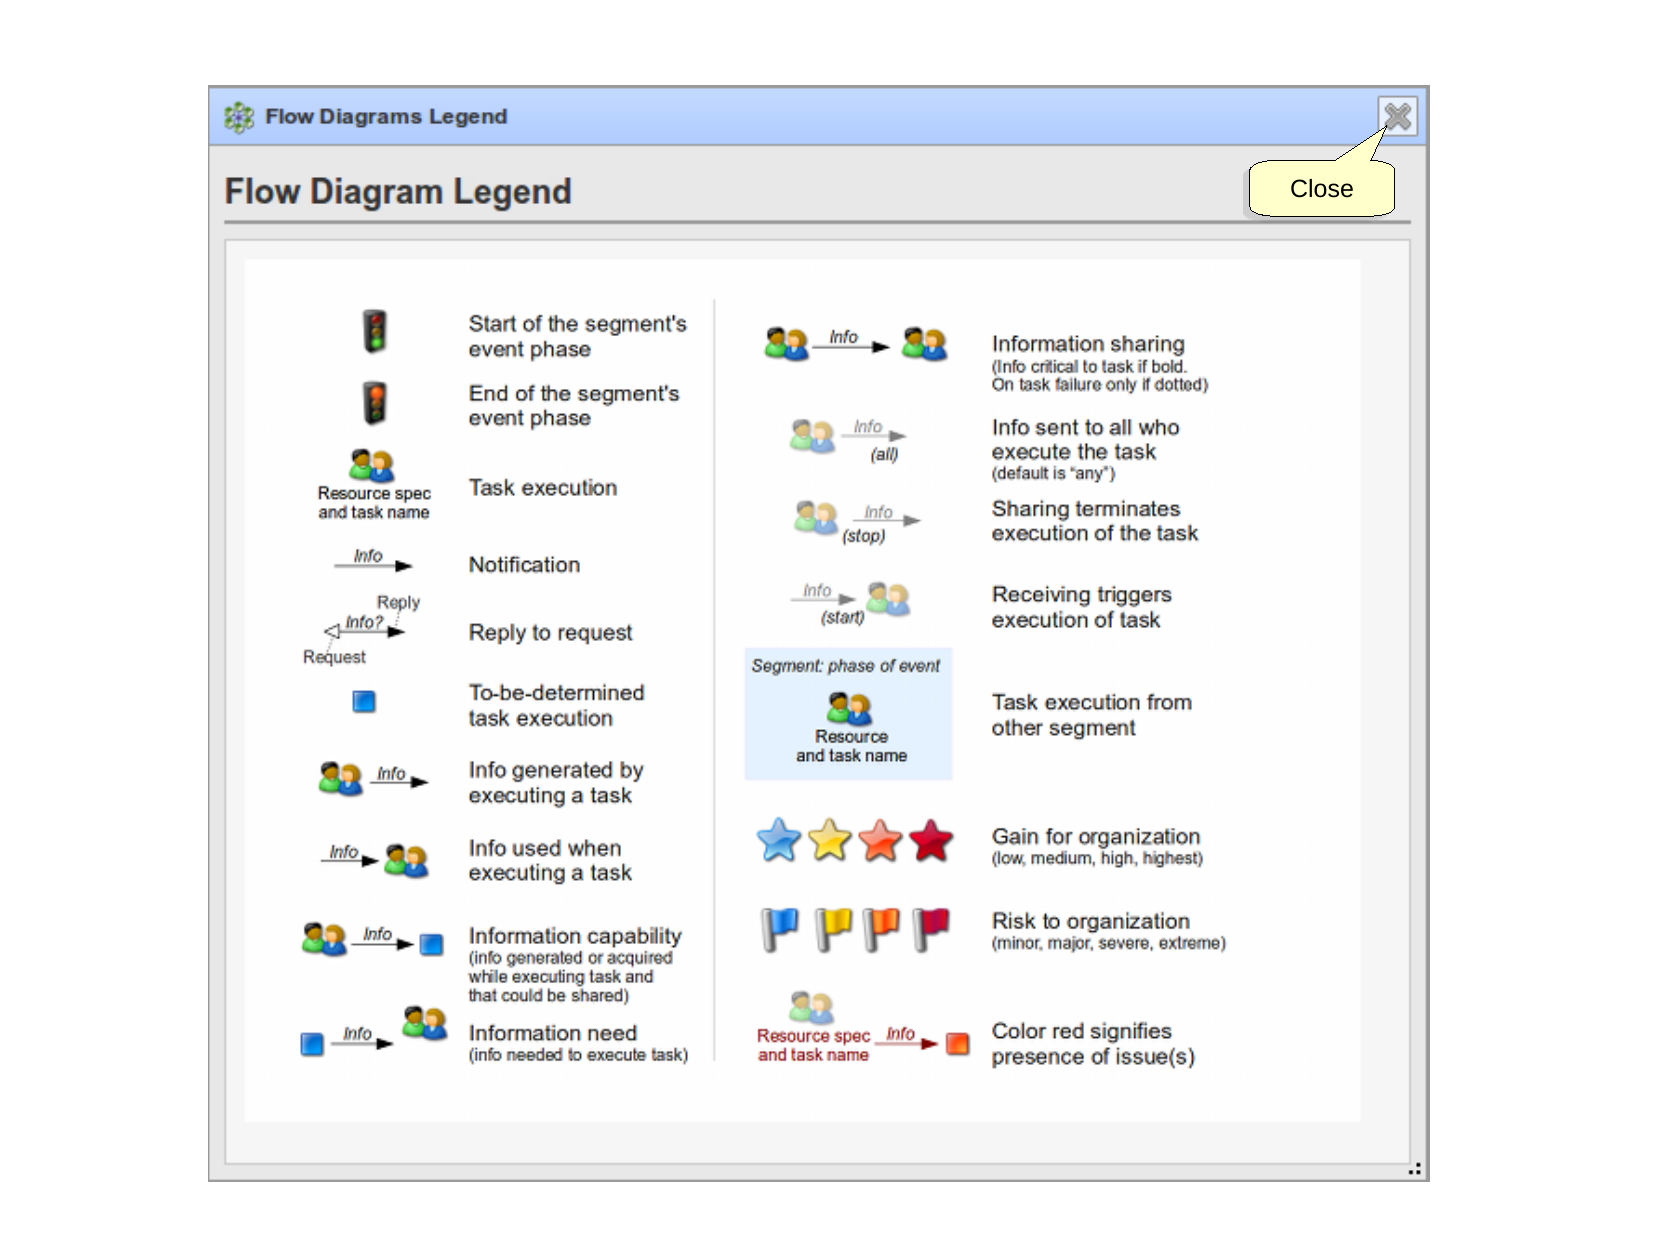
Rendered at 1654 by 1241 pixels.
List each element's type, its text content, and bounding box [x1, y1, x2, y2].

text_box Close [1249, 125, 1395, 217]
picture [208, 85, 1430, 1182]
